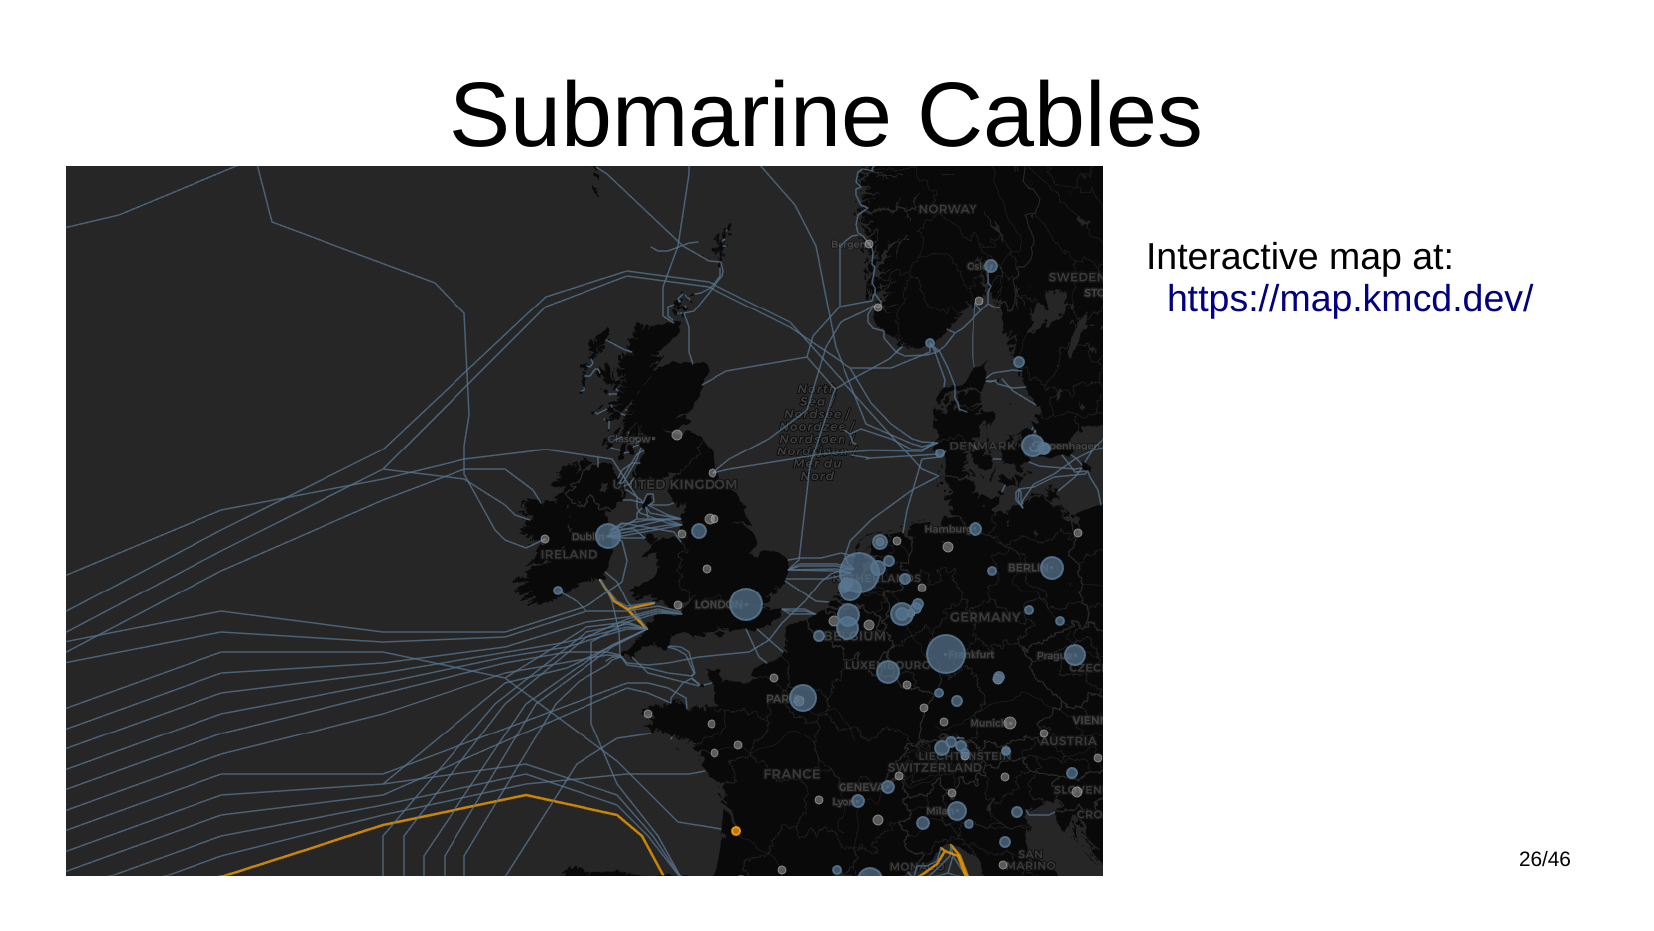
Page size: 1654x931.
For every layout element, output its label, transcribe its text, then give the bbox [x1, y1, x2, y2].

picture [66, 166, 1103, 876]
text_box Interactive map at: https://map.kmcd.dev/ [1131, 227, 1569, 563]
title Submarine Cables [82, 37, 1571, 193]
